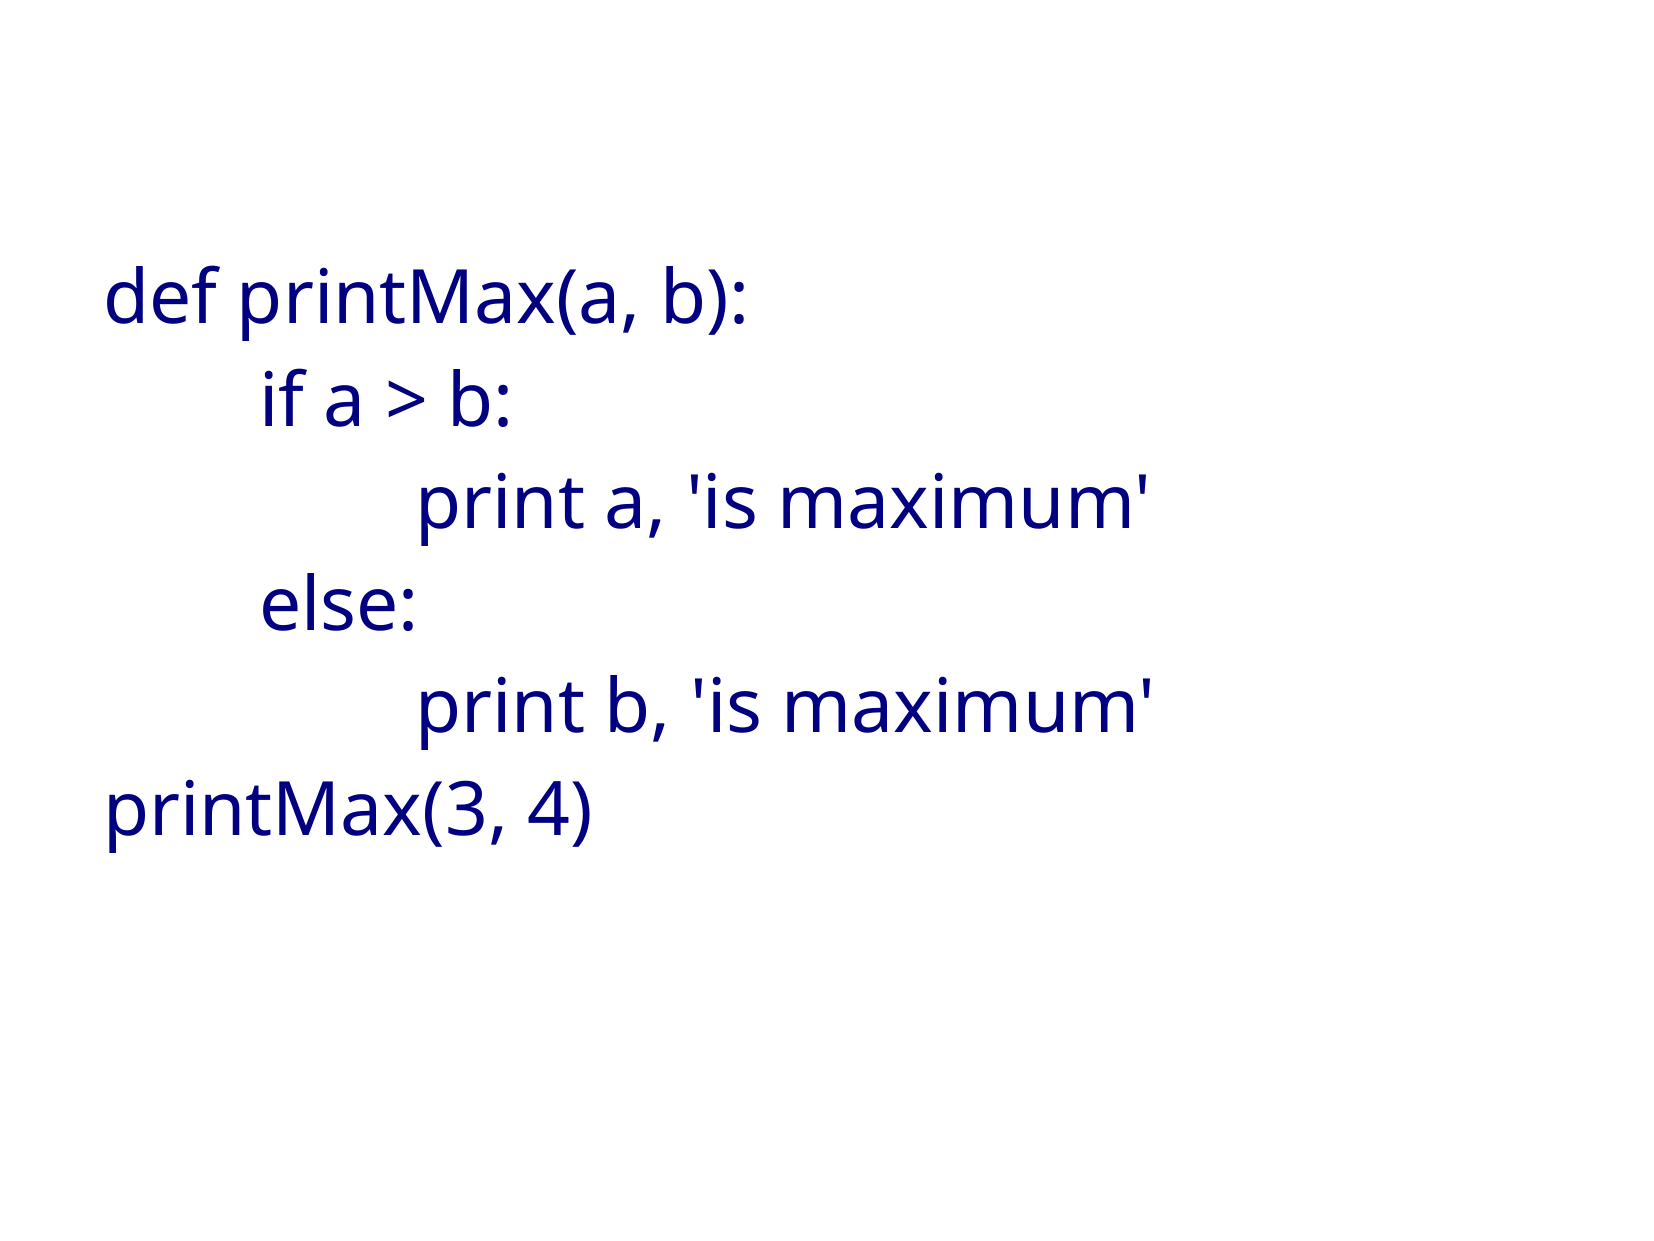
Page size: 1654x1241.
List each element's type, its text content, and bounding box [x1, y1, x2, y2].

text_box def printMax(a, b): if a > b: print a, 'is maximum' else: print b, 'is maximum' printMax(3, 4) [88, 236, 1477, 834]
